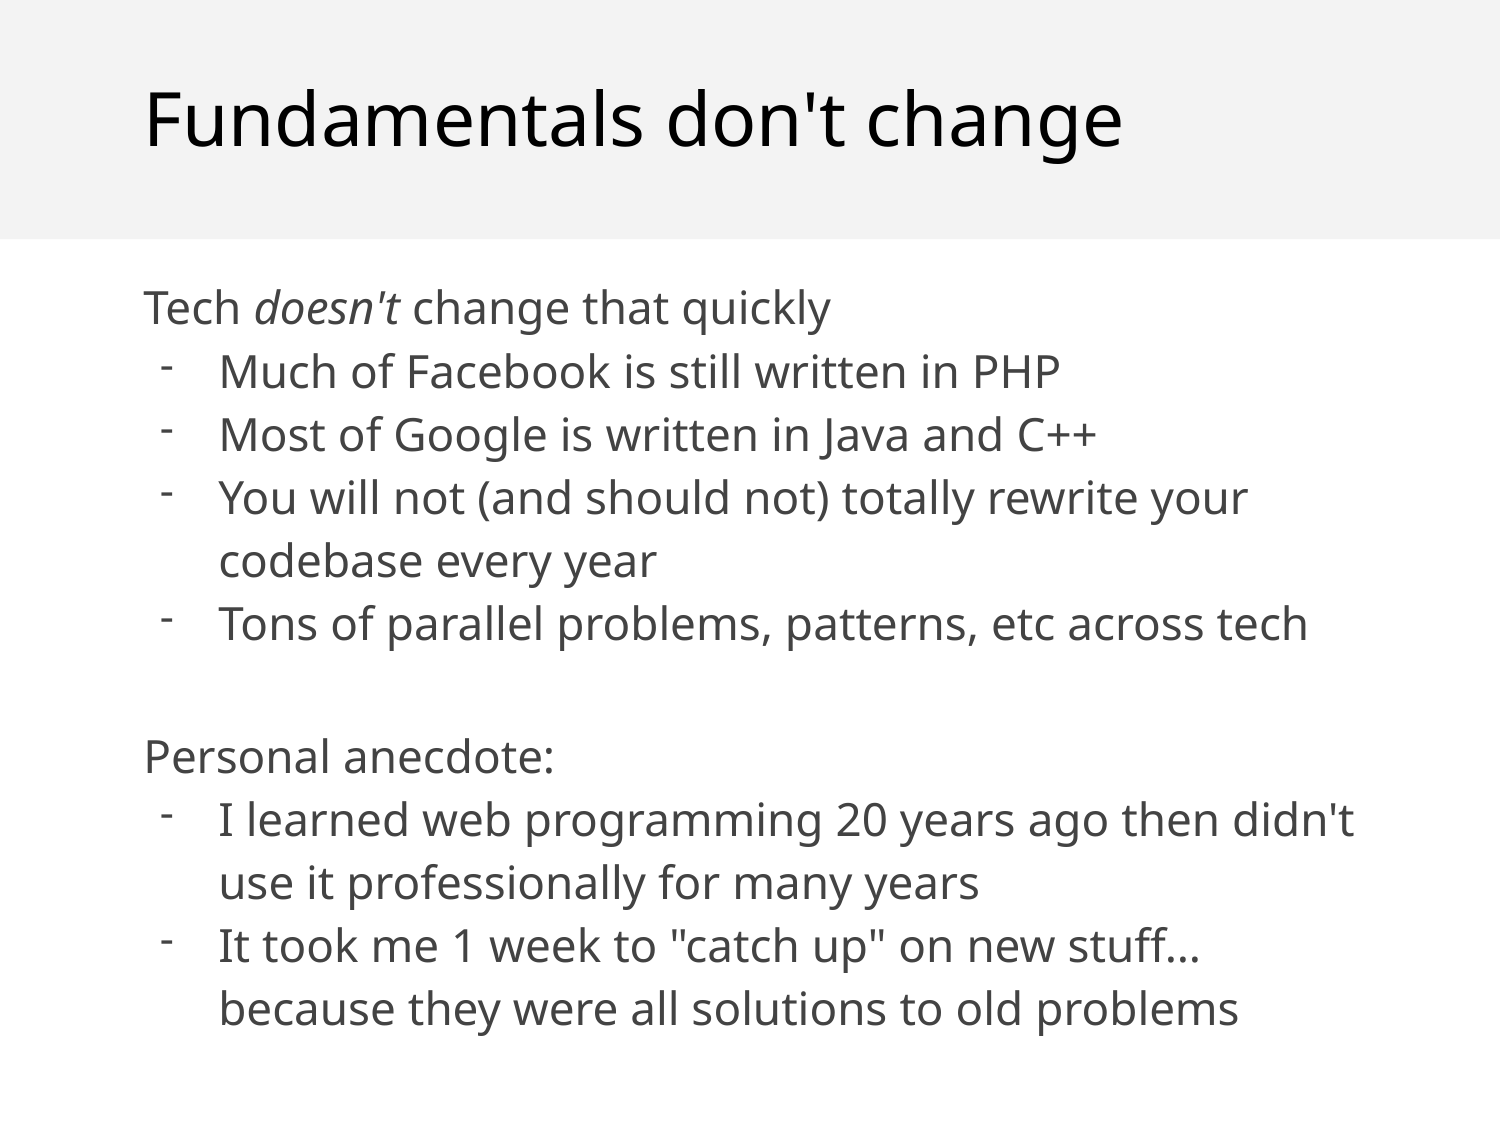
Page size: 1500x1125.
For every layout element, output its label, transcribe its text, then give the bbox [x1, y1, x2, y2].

title Fundamentals don't change [128, 56, 1372, 183]
list Tech doesn't change that quickly Much of Facebook is still written in PHP Most of Google is written in Java and C++ You will not (and should not) totally rewrite your codebase every year Tons of parallel problems, patterns, etc across tech Personal anecdote: I learned web programming 20 years ago then didn't use it professionally for many years It took me 1 week to "catch up" on new stuff… because they were all solutions to old problems [128, 255, 1372, 1088]
